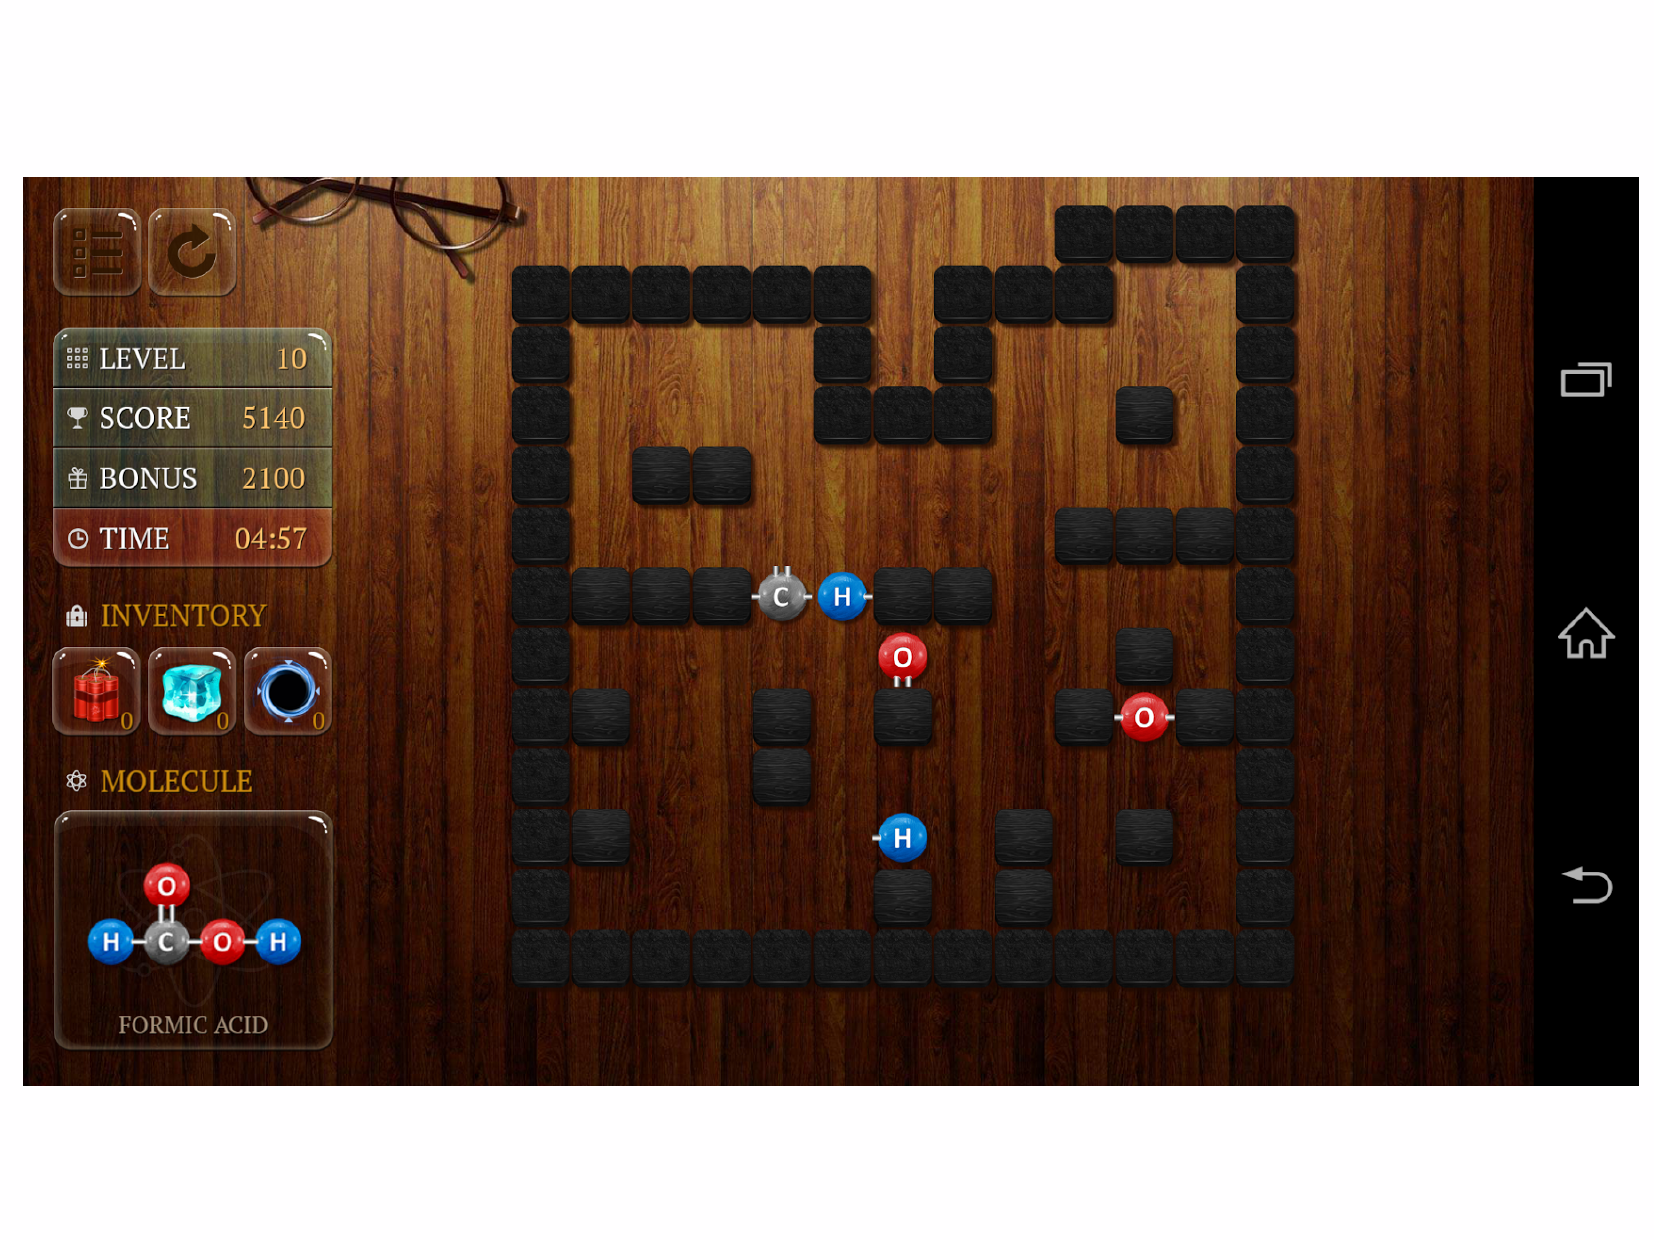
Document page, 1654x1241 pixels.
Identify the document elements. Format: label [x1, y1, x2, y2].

picture [23, 177, 1639, 1086]
